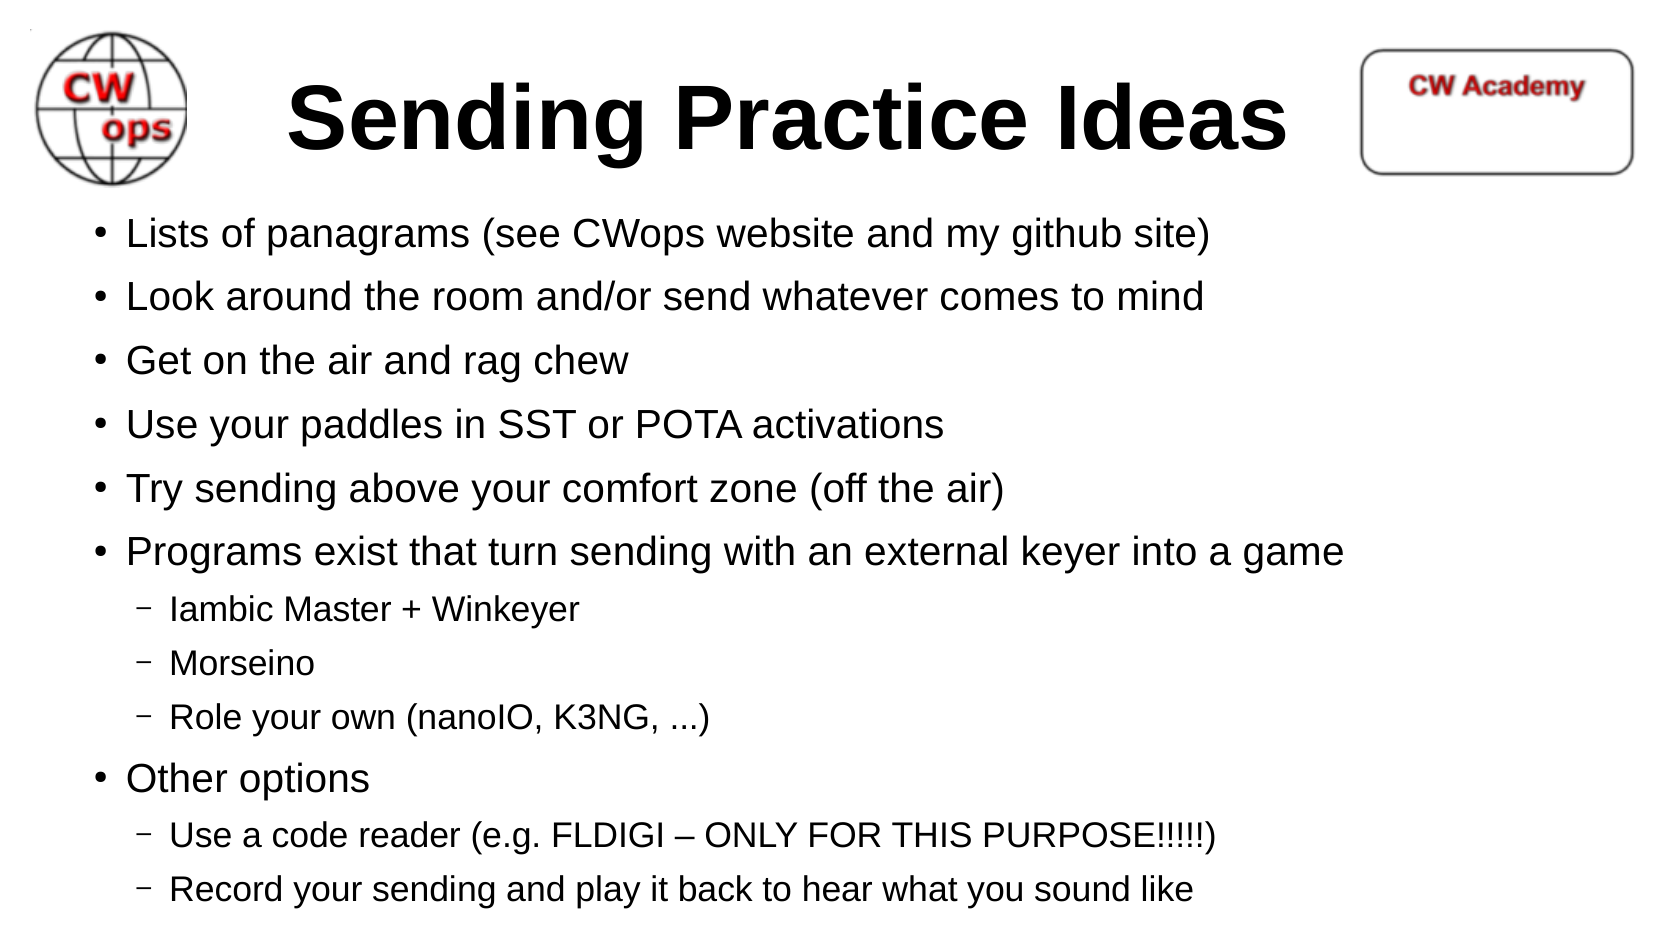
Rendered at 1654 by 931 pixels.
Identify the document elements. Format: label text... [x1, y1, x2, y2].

list Lists of panagrams (see CWops website and my github site) Look around the room and/or send whatever comes to mind Get on the air and rag chew Use your paddles in SST or POTA activations Try sending above your comfort zone (off the air) Programs exist that turn sending with an external keyer into a game Iambic Master + Winkeyer Morseino Role your own (nanoIO, K3NG, ...) Other options Use a code reader (e.g. FLDIGI – ONLY FOR THIS PURPOSE!!!!!) Record your sending and play it back to hear what you sound like [82, 210, 1571, 915]
picture [1350, 37, 1640, 186]
title Sending Practice Ideas [45, 39, 1534, 196]
picture [30, 29, 187, 180]
